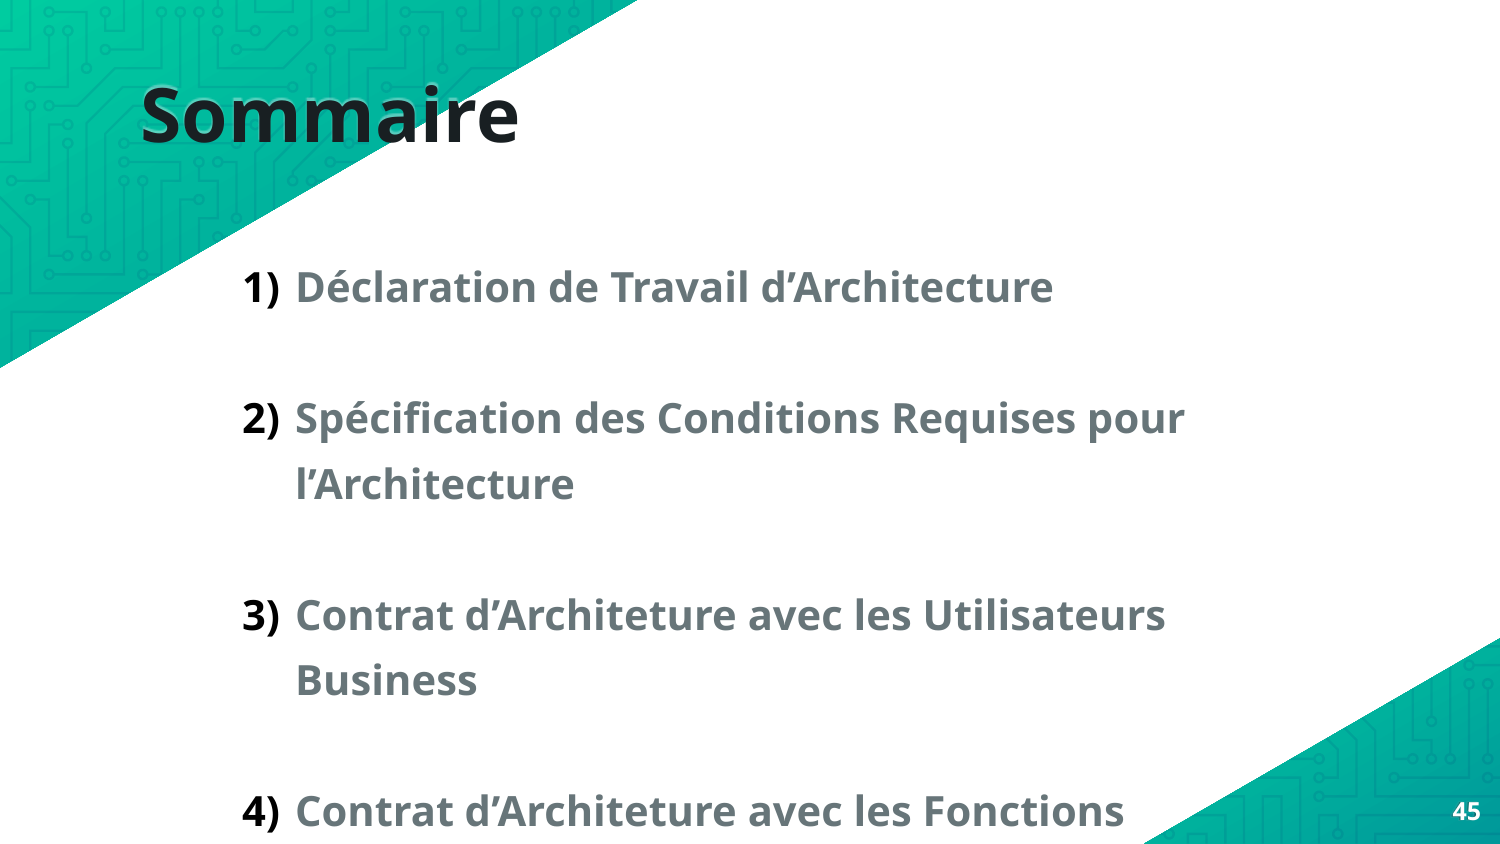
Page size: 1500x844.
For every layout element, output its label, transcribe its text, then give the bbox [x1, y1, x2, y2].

slide_number <numéro> [1391, 779, 1482, 844]
list Déclaration de Travail d’Architecture Spécification des Conditions Requises pour l’Architecture Contrat d’Architeture avec les Utilisateurs Business Contrat d’Architeture avec les Fonctions Développement et Design [224, 249, 1264, 844]
title Sommaire [140, 78, 1360, 160]
